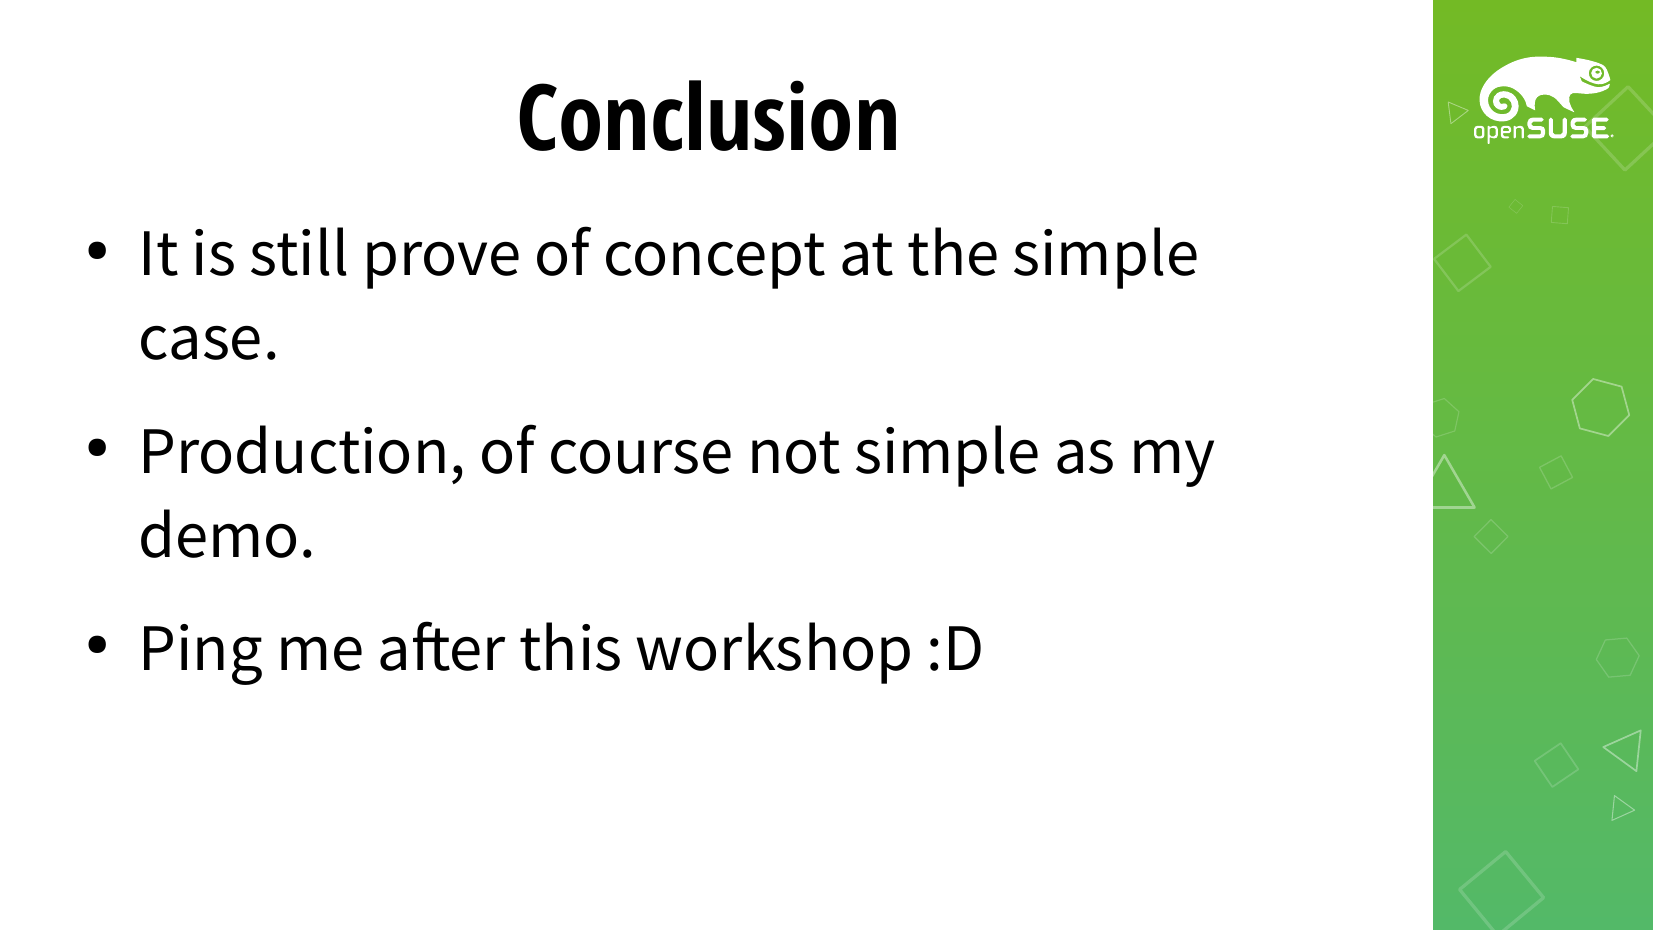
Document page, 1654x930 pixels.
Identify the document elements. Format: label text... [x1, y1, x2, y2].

list It is still prove of concept at the simple case. Production, of course not simple as my demo. Ping me after this workshop :D [67, 209, 1321, 750]
title Conclusion [82, 37, 1336, 193]
